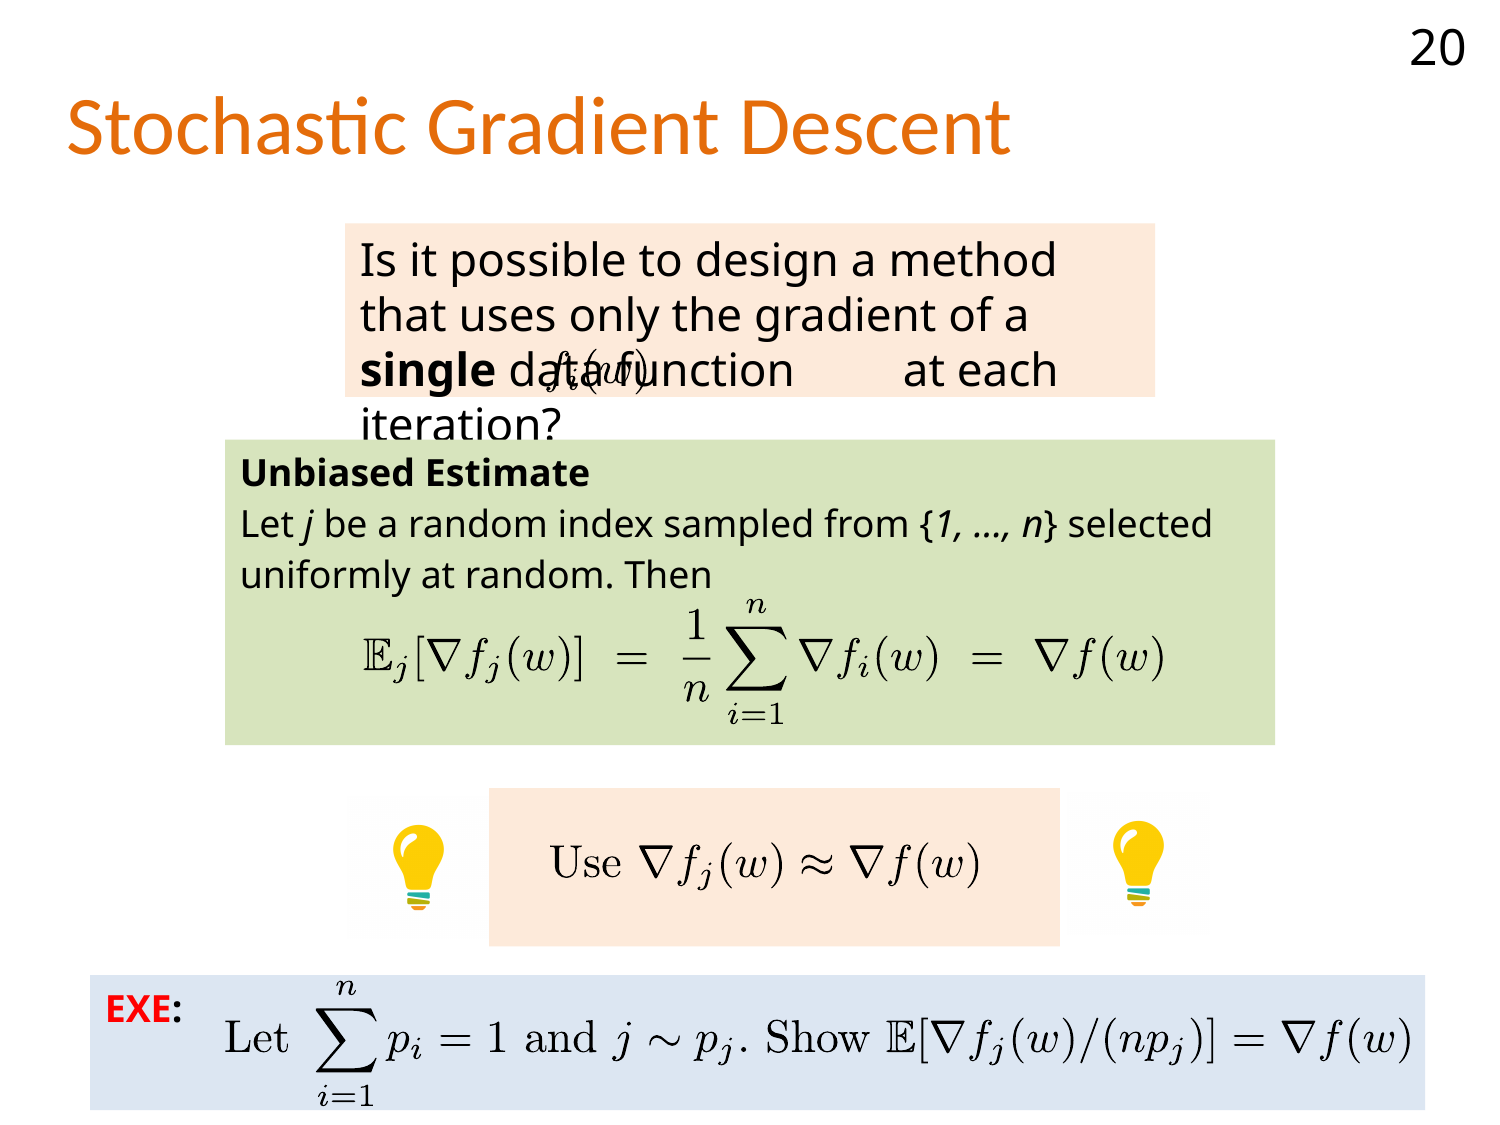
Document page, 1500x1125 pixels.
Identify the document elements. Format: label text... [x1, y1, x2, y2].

picture [347, 796, 489, 939]
text_box Unbiased Estimate Let j be a random index sampled from {1, …, n} selected uniformly at random. Then [225, 439, 1276, 746]
text_box [543, 348, 651, 395]
text_box Stochastic Gradient Descent [51, 27, 1432, 215]
text_box [489, 788, 1060, 947]
picture [1067, 792, 1210, 935]
text_box Is it possible to design a method that uses only the gradient of a single data function at each iteration? [345, 223, 1156, 397]
text_box [362, 598, 1167, 725]
text_box EXE: [90, 975, 1426, 1111]
text_box [223, 980, 1415, 1107]
